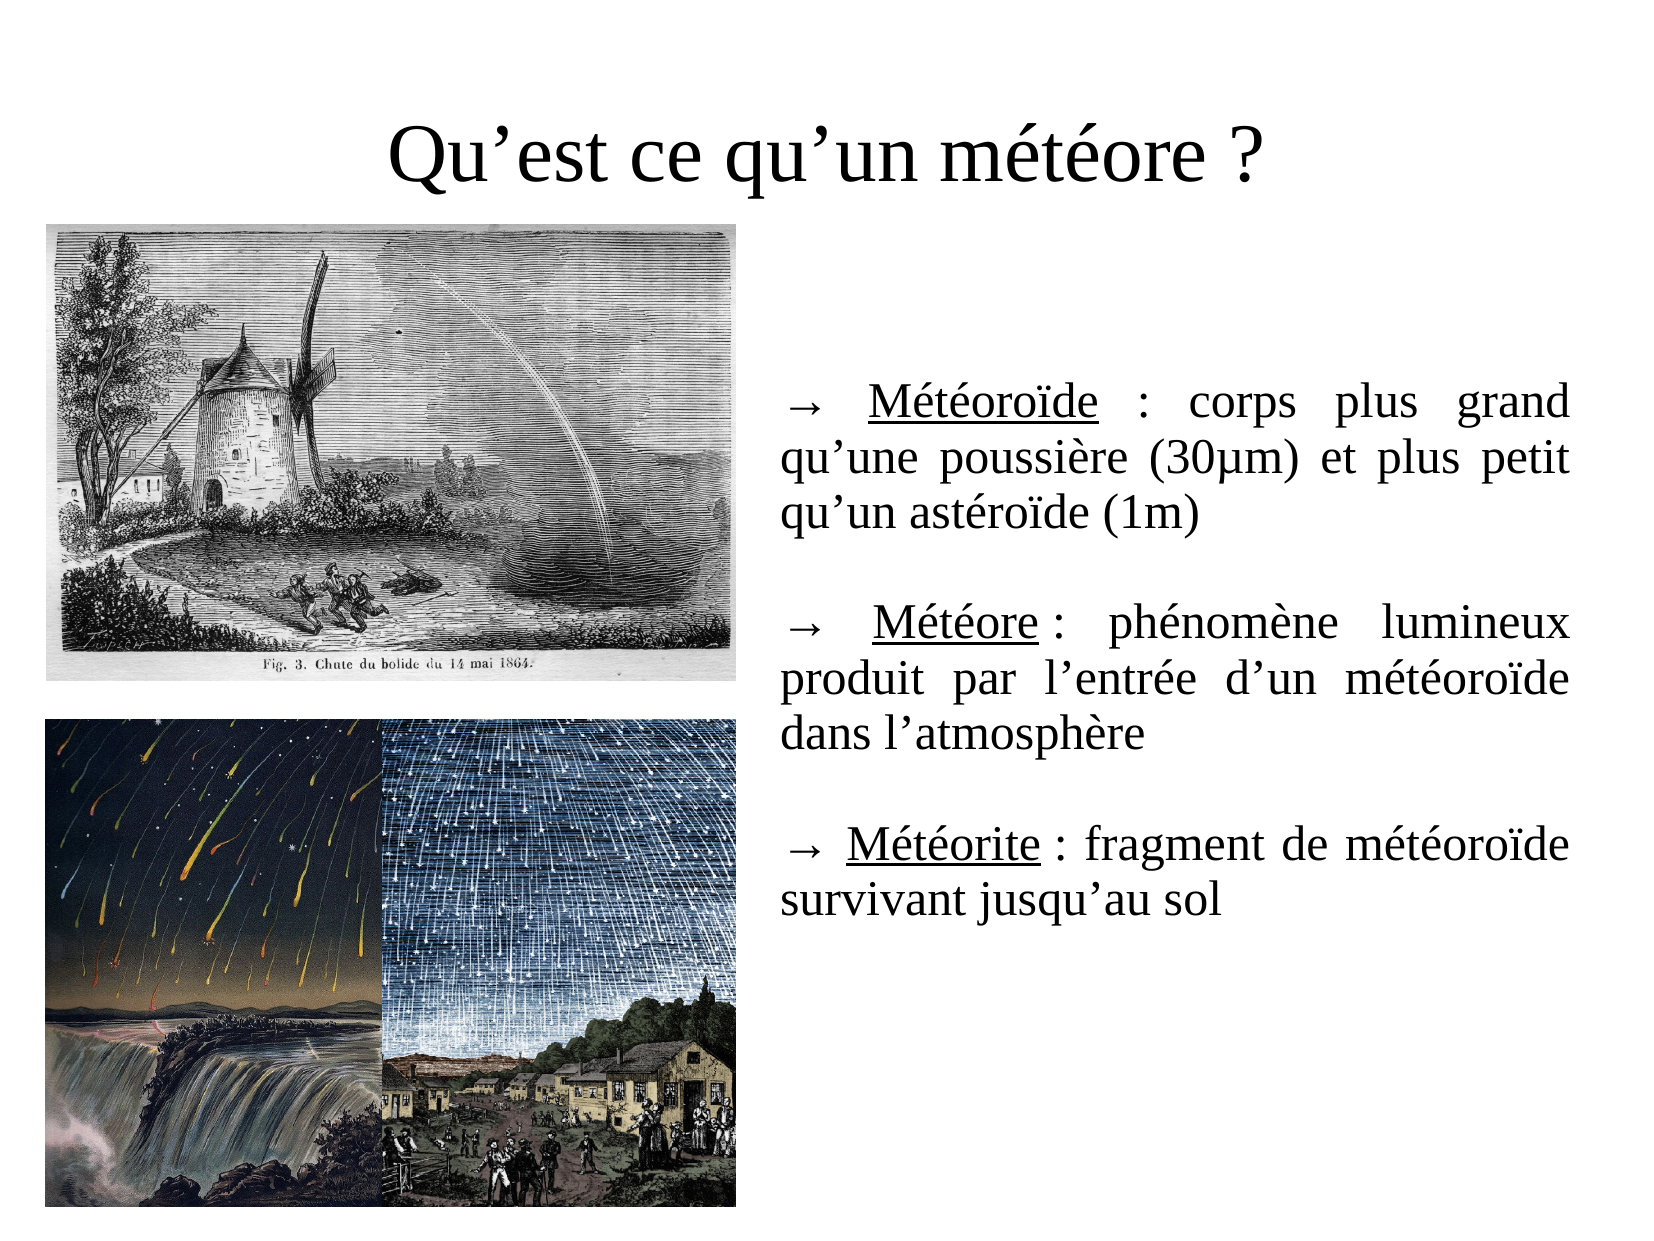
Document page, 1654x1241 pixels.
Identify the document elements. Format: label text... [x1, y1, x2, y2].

picture [46, 224, 736, 681]
subtitle → Météoroïde : corps plus grand qu’une poussière (30µm) et plus petit qu’un astéroïde (1m) → Météore : phénomène lumineux produit par l’entrée d’un météoroïde dans l’atmosphère → Météorite : fragment de météoroïde survivant jusqu’au sol [780, 290, 1571, 1010]
picture [45, 719, 736, 1207]
title Qu’est ce qu’un météore ? [82, 49, 1571, 257]
